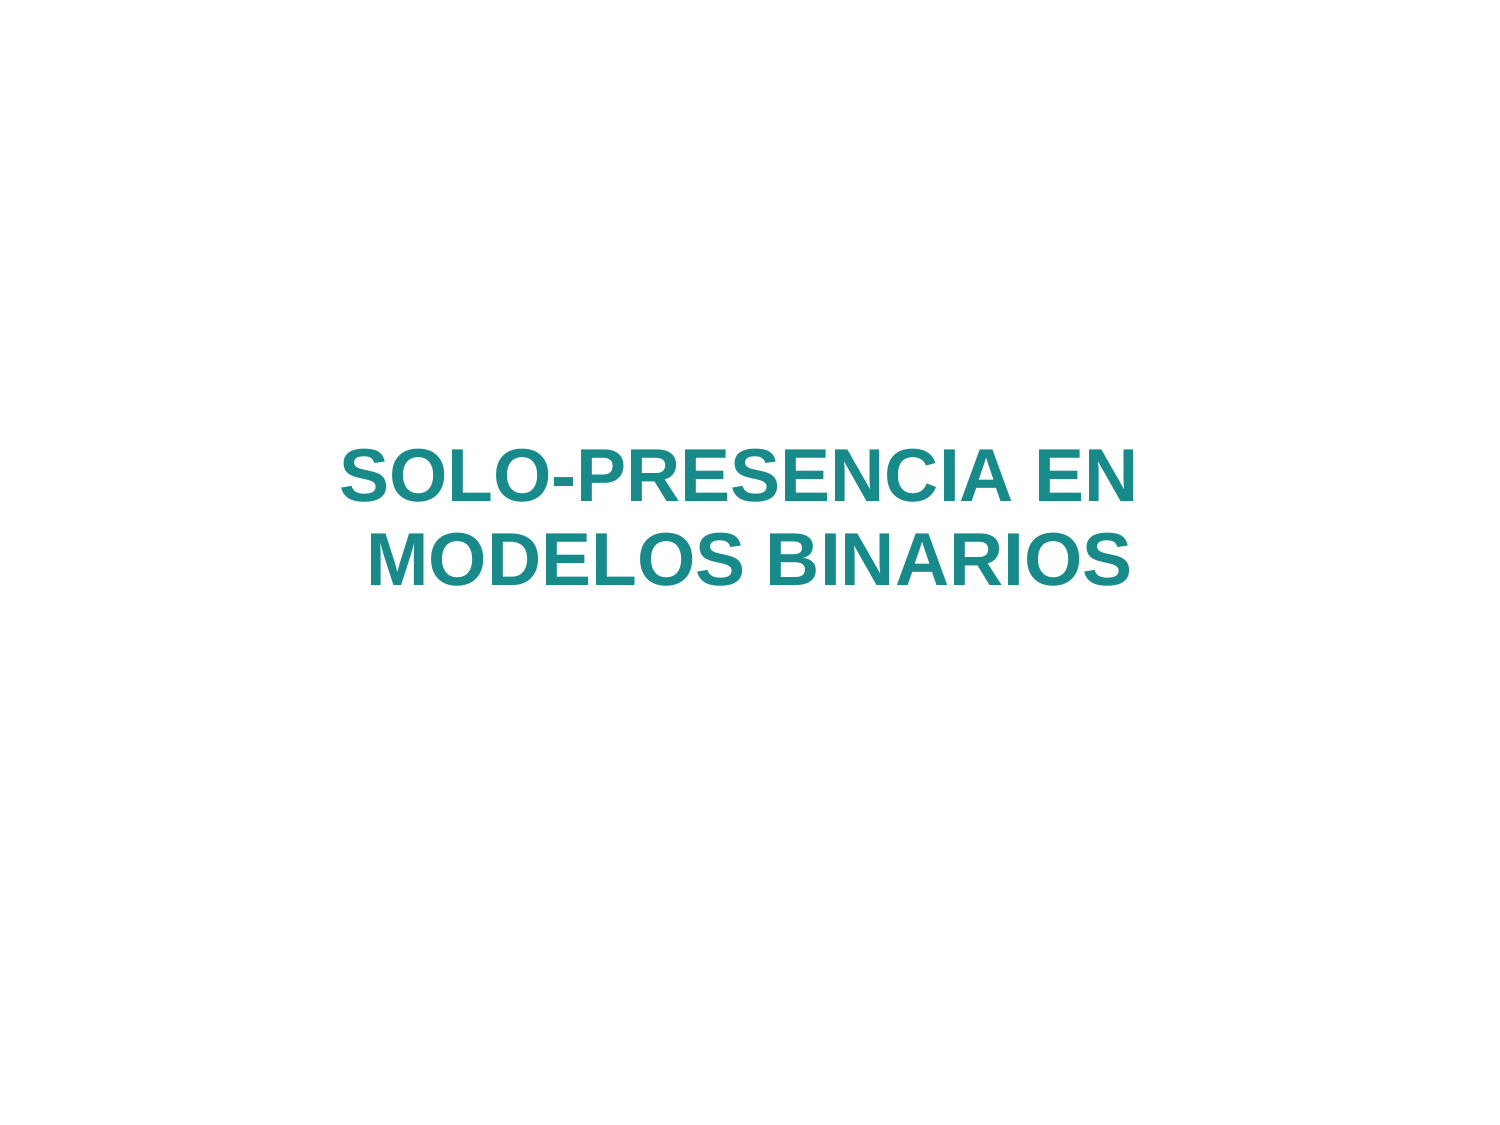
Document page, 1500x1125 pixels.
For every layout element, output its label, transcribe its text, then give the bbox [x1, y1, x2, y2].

title SOLO-PRESENCIA EN MODELOS BINARIOS [112, 425, 1388, 609]
